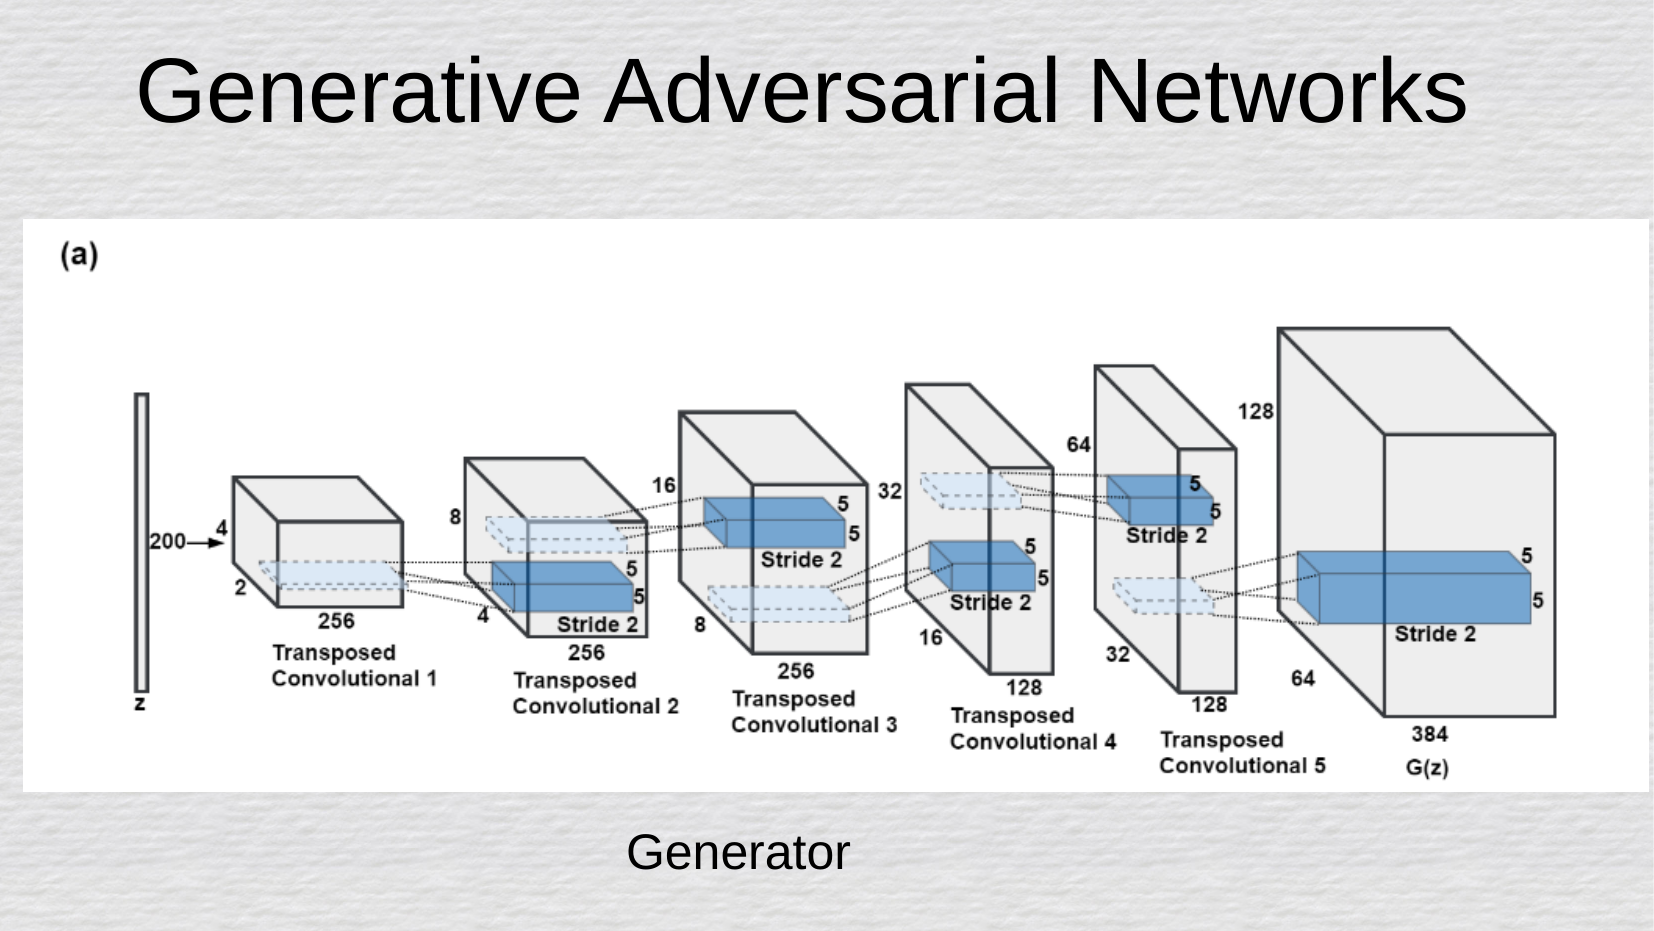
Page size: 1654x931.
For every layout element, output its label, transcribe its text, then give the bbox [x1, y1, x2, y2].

title Generative Adversarial Networks [94, 0, 1512, 193]
title Generator [625, 796, 1654, 931]
picture [0, 0, 1654, 931]
